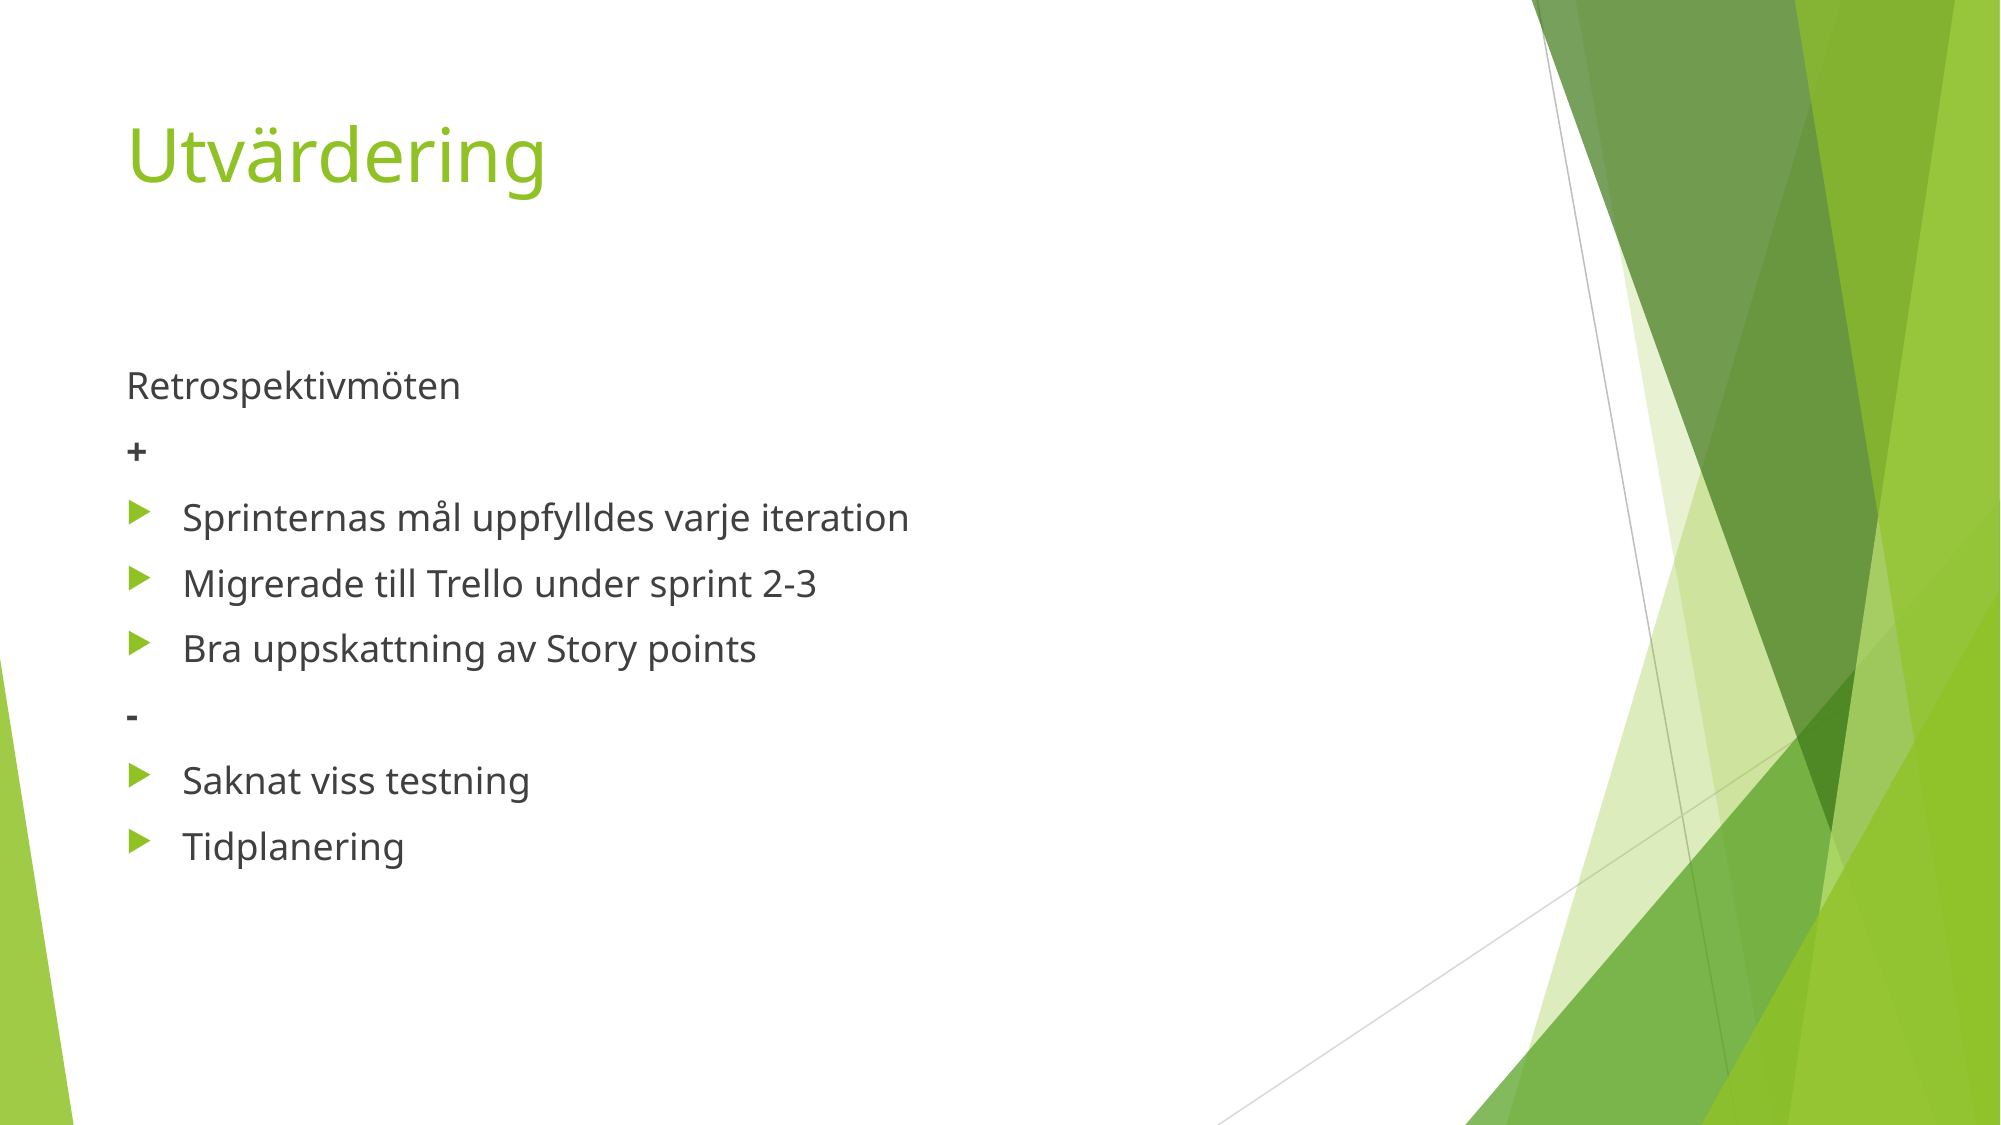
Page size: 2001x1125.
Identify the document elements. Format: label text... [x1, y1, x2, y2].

title Utvärdering [111, 99, 1522, 317]
list Retrospektivmöten + Sprinternas mål uppfylldes varje iteration Migrerade till Trello under sprint 2-3 Bra uppskattning av Story points - Saknat viss testning Tidplanering [111, 354, 1522, 992]
